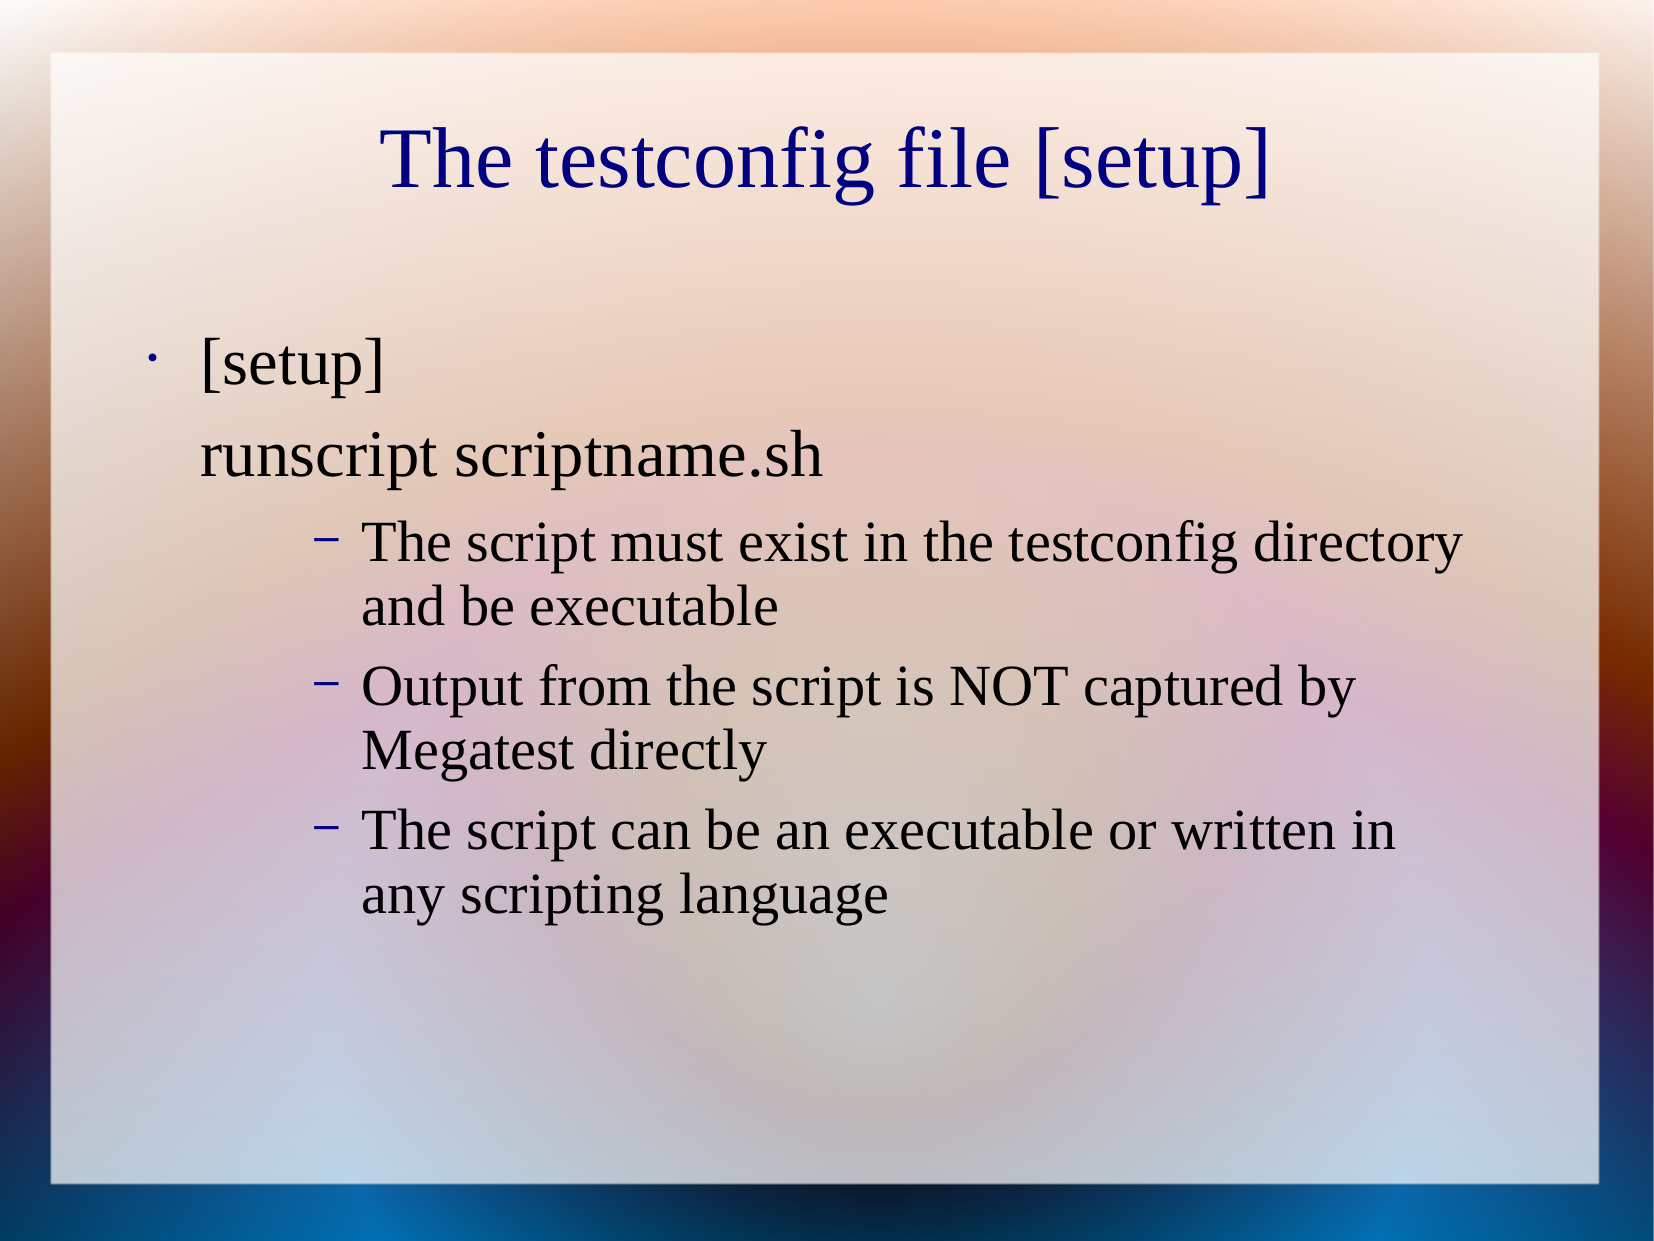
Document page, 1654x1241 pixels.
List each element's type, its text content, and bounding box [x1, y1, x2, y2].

picture [0, 0, 1654, 1241]
title The testconfig file [setup] [82, 55, 1571, 263]
list [setup] runscript scriptname.sh The script must exist in the testconfig directory and be executable Output from the script is NOT captured by Megatest directly The script can be an executable or written in any scripting language [129, 324, 1489, 1045]
